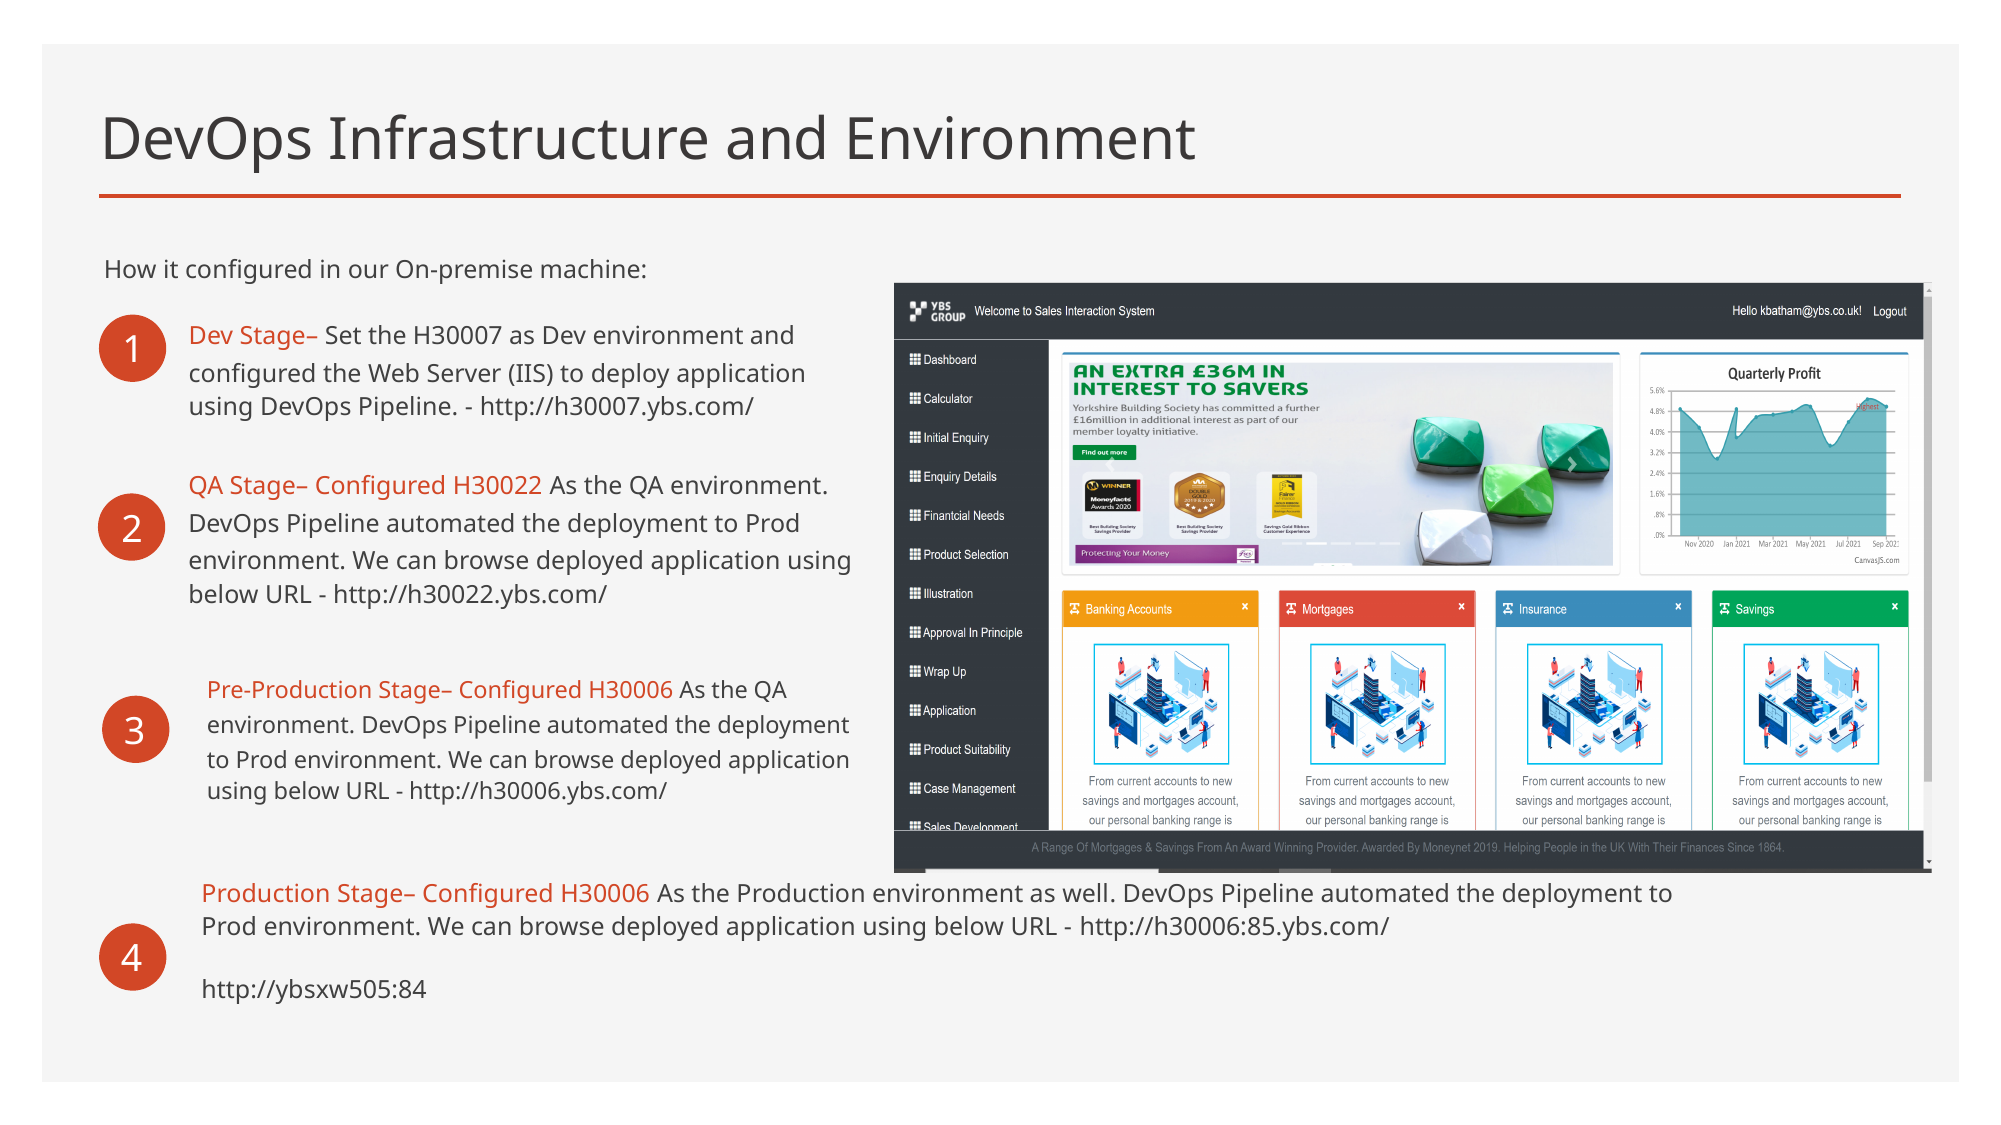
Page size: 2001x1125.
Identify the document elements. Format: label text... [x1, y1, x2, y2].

text_box 3 [88, 699, 181, 760]
picture [894, 282, 1932, 873]
text_box 2 [86, 497, 173, 558]
text_box How it configured in our On-premise machine: [88, 238, 928, 317]
text_box Pre-Production Stage– Configured H30006 As the QA environment. DevOps Pipeline automated the deployment to Prod environment. We can browse deployed application using below URL - http://h30006.ybs.com/ [191, 660, 875, 844]
text_box QA Stage– Configured H30022 As the QA environment. DevOps Pipeline automated the deployment to Prod environment. We can browse deployed application using below URL - http://h30022.ybs.com/ [173, 454, 888, 639]
text_box [116, 493, 147, 497]
title DevOps Infrastructure and Environment [85, 73, 1214, 179]
text_box [121, 695, 151, 699]
text_box Production Stage– Configured H30006 As the Production environment as well. DevOps Pipeline automated the deployment to Prod environment. We can browse deployed application using below URL - http://h30006:85.ybs.com/ http://ybsxw505:84 [186, 862, 1693, 1071]
text_box [116, 378, 149, 382]
text_box 1 [87, 317, 173, 378]
text_box 4 [85, 926, 178, 988]
text_box Dev Stage– Set the H30007 as Dev environment and configured the Web Server (IIS) to deploy application using DevOps Pipeline. - http://h30007.ybs.com/ [173, 304, 889, 476]
